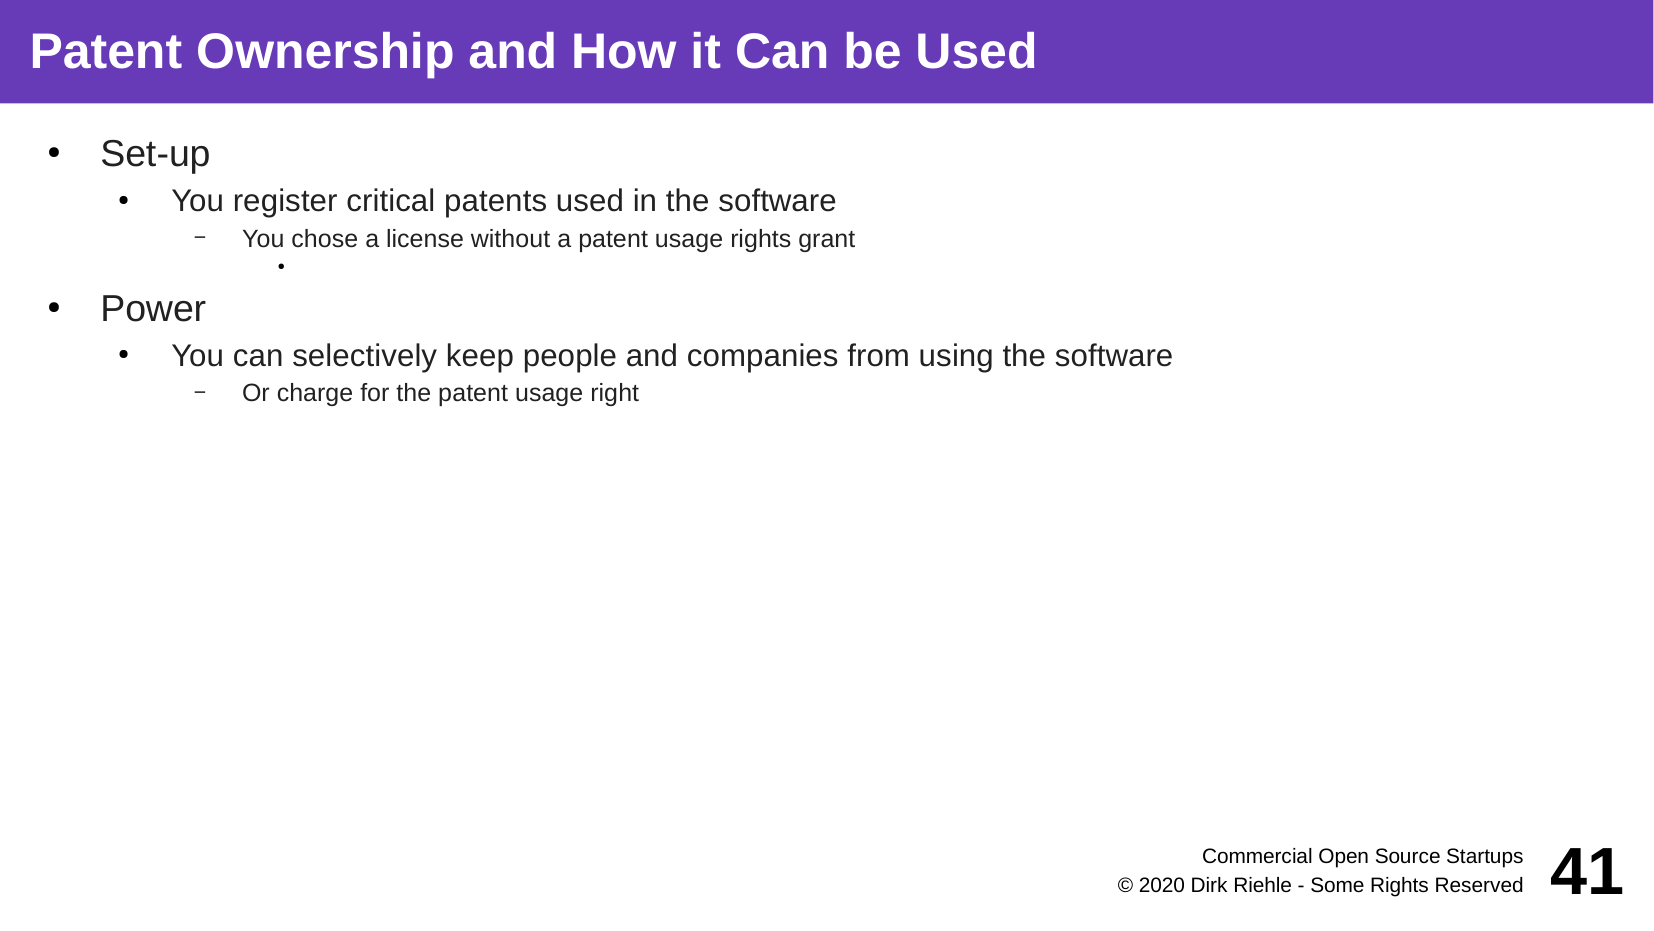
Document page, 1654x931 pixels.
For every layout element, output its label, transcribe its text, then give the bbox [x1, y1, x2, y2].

list Set-up You register critical patents used in the software You chose a license without a patent usage rights grant Power You can selectively keep people and companies from using the software Or charge for the patent usage right [29, 132, 1625, 813]
title Patent Ownership and How it Can be Used [0, 0, 1654, 104]
